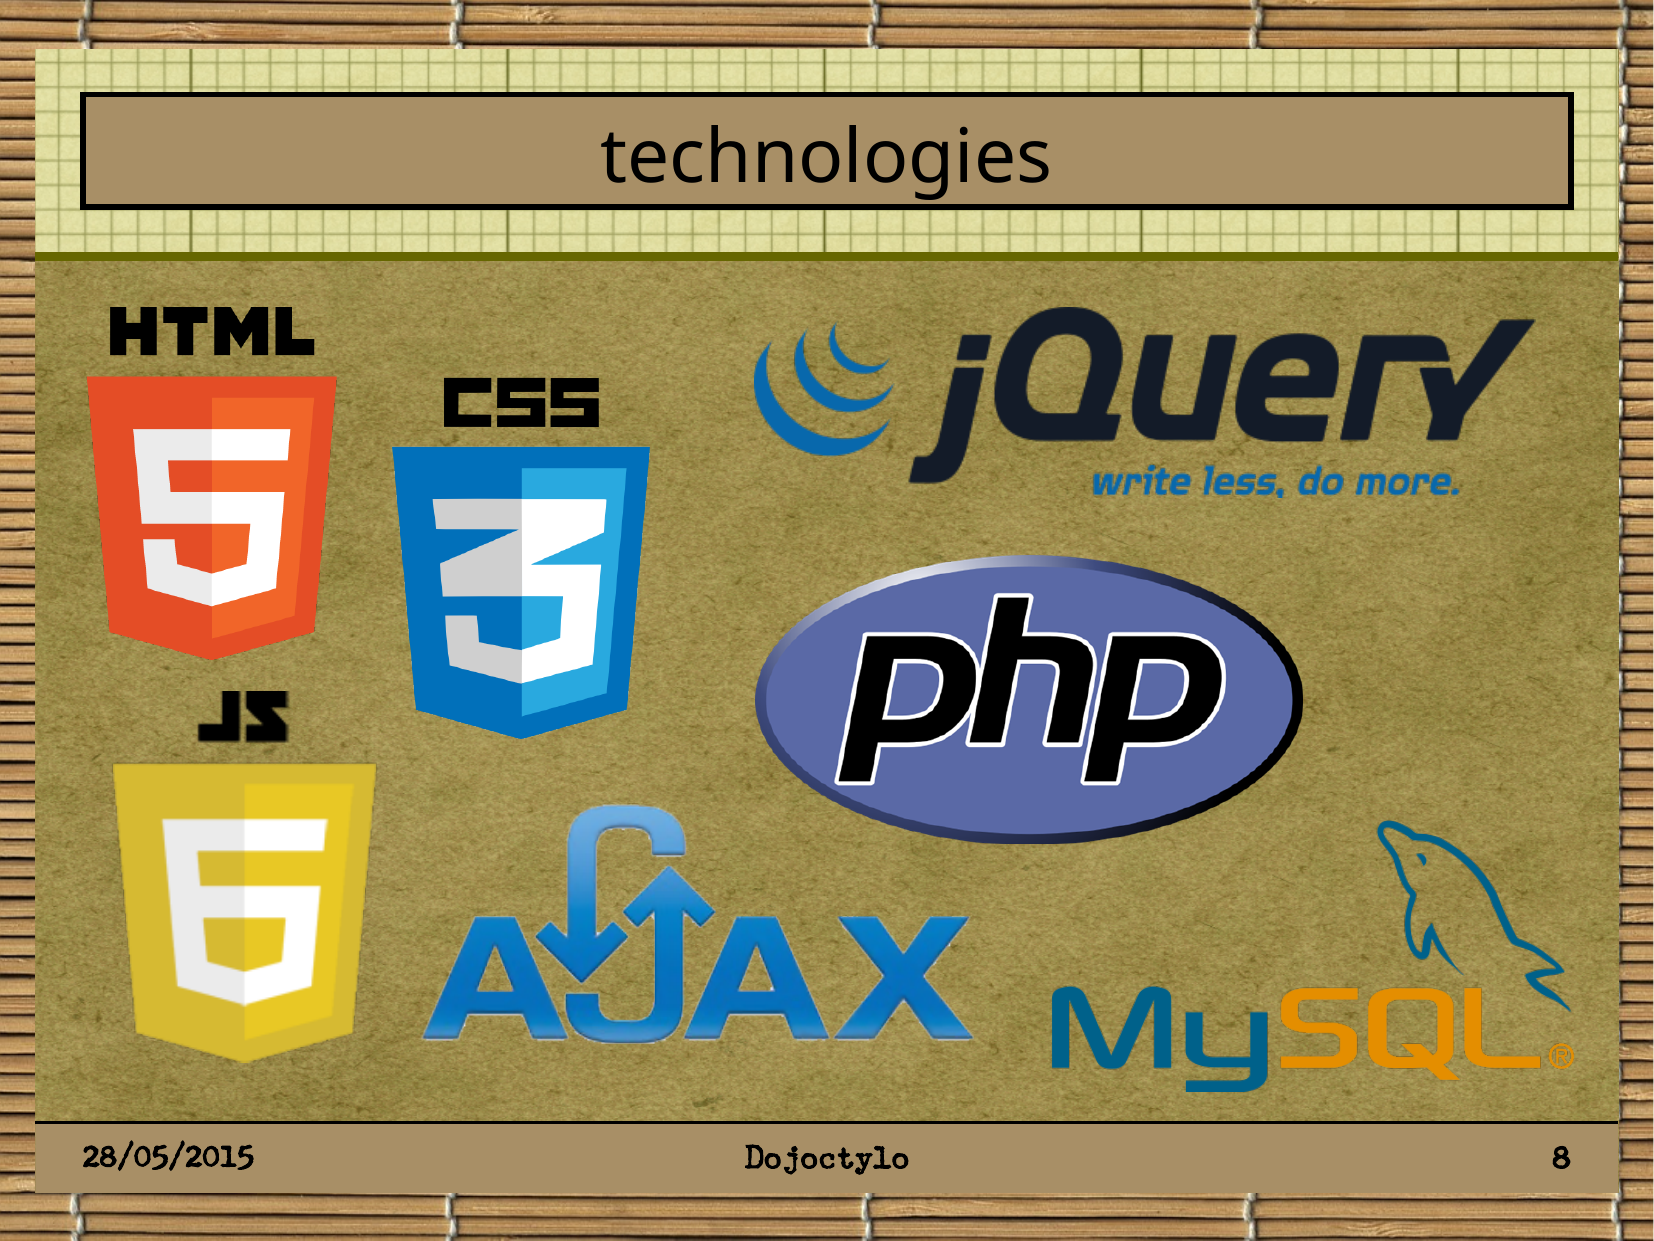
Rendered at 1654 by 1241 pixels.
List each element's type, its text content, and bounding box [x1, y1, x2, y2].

title technologies [82, 49, 1571, 257]
picture [0, 0, 1654, 1241]
